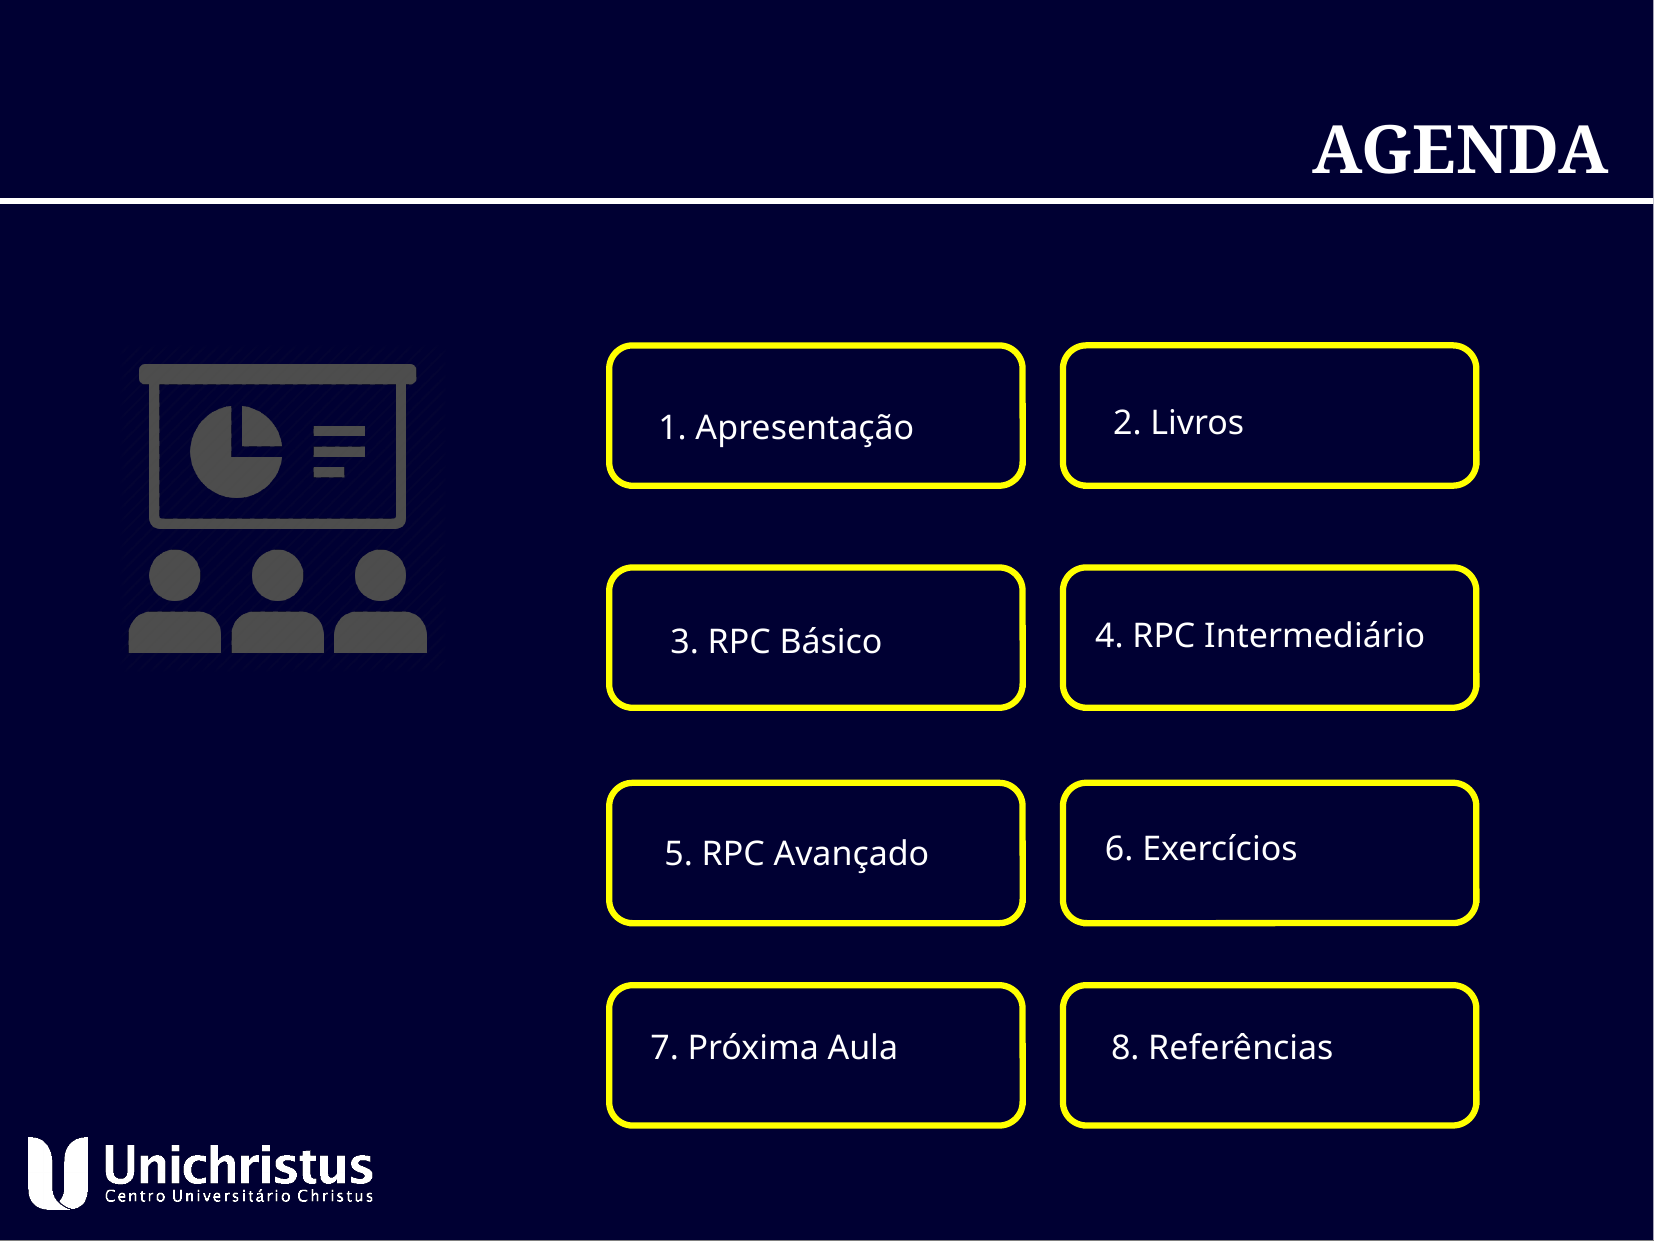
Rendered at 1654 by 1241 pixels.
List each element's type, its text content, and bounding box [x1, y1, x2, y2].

picture [23, 1133, 378, 1212]
text_box [0, 204, 1654, 1241]
text_box 2. Livros [1098, 391, 1273, 452]
text_box AGENDA [1298, 94, 1647, 195]
text_box 8. Referências [1096, 1015, 1369, 1076]
text_box 6. Exercícios [1090, 816, 1334, 877]
text_box 3. RPC Básico [655, 609, 920, 670]
text_box 5. RPC Avançado [649, 822, 969, 883]
text_box 7. Próxima Aula [635, 1015, 932, 1076]
picture [118, 343, 447, 673]
text_box 4. RPC Intermediário [1080, 603, 1463, 664]
text_box [0, 0, 1654, 198]
text_box 1. Apresentação [643, 395, 944, 456]
